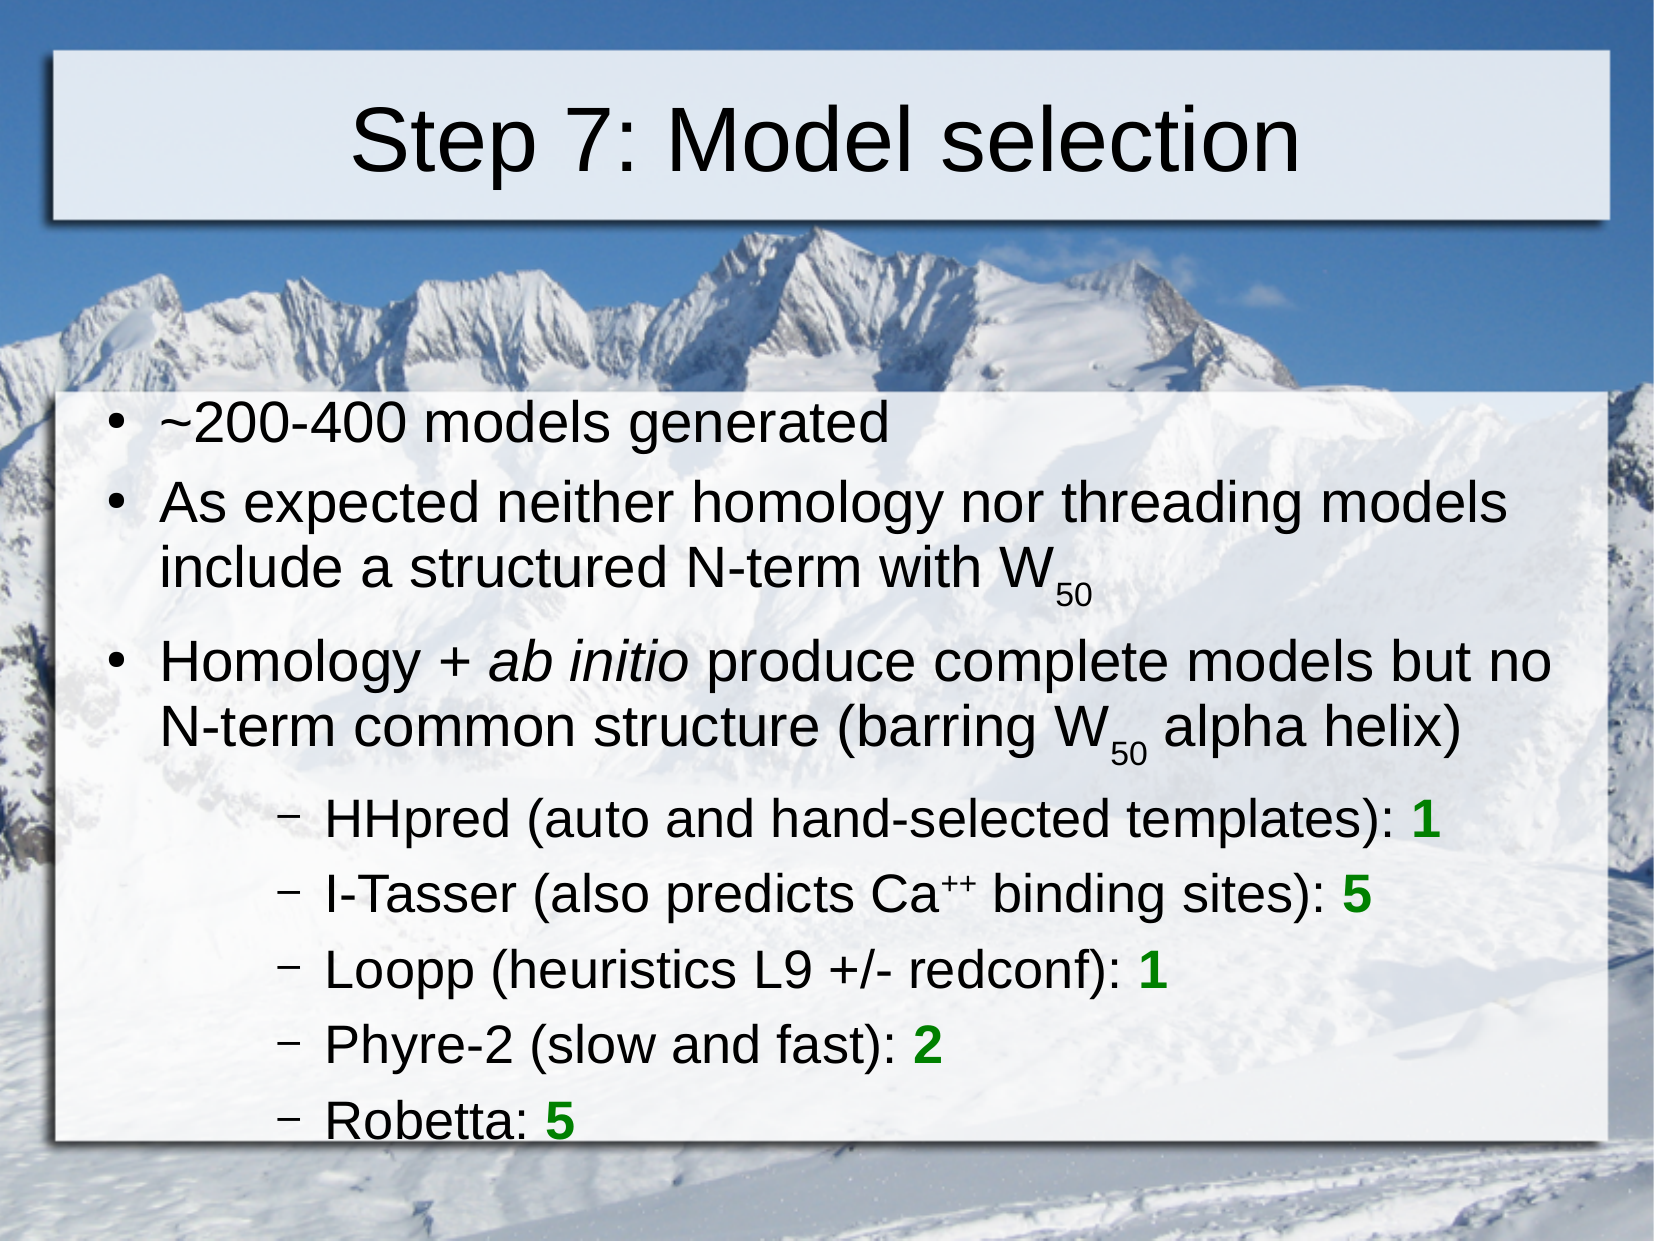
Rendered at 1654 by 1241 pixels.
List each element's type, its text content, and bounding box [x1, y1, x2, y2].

picture [0, 0, 1654, 1241]
title Step 7: Model selection [59, 68, 1595, 212]
list ~200-400 models generated As expected neither homology nor threading models include a structured N-term with W50 Homology + ab initio produce complete models but no N-term common structure (barring W50 alpha helix) HHpred (auto and hand-selected templates): 1 I-Tasser (also predicts Ca++ binding sites): 5 Loopp (heuristics L9 +/- redconf): 1 Phyre-2 (slow and fast): 2 Robetta: 5 [88, 389, 1571, 1153]
